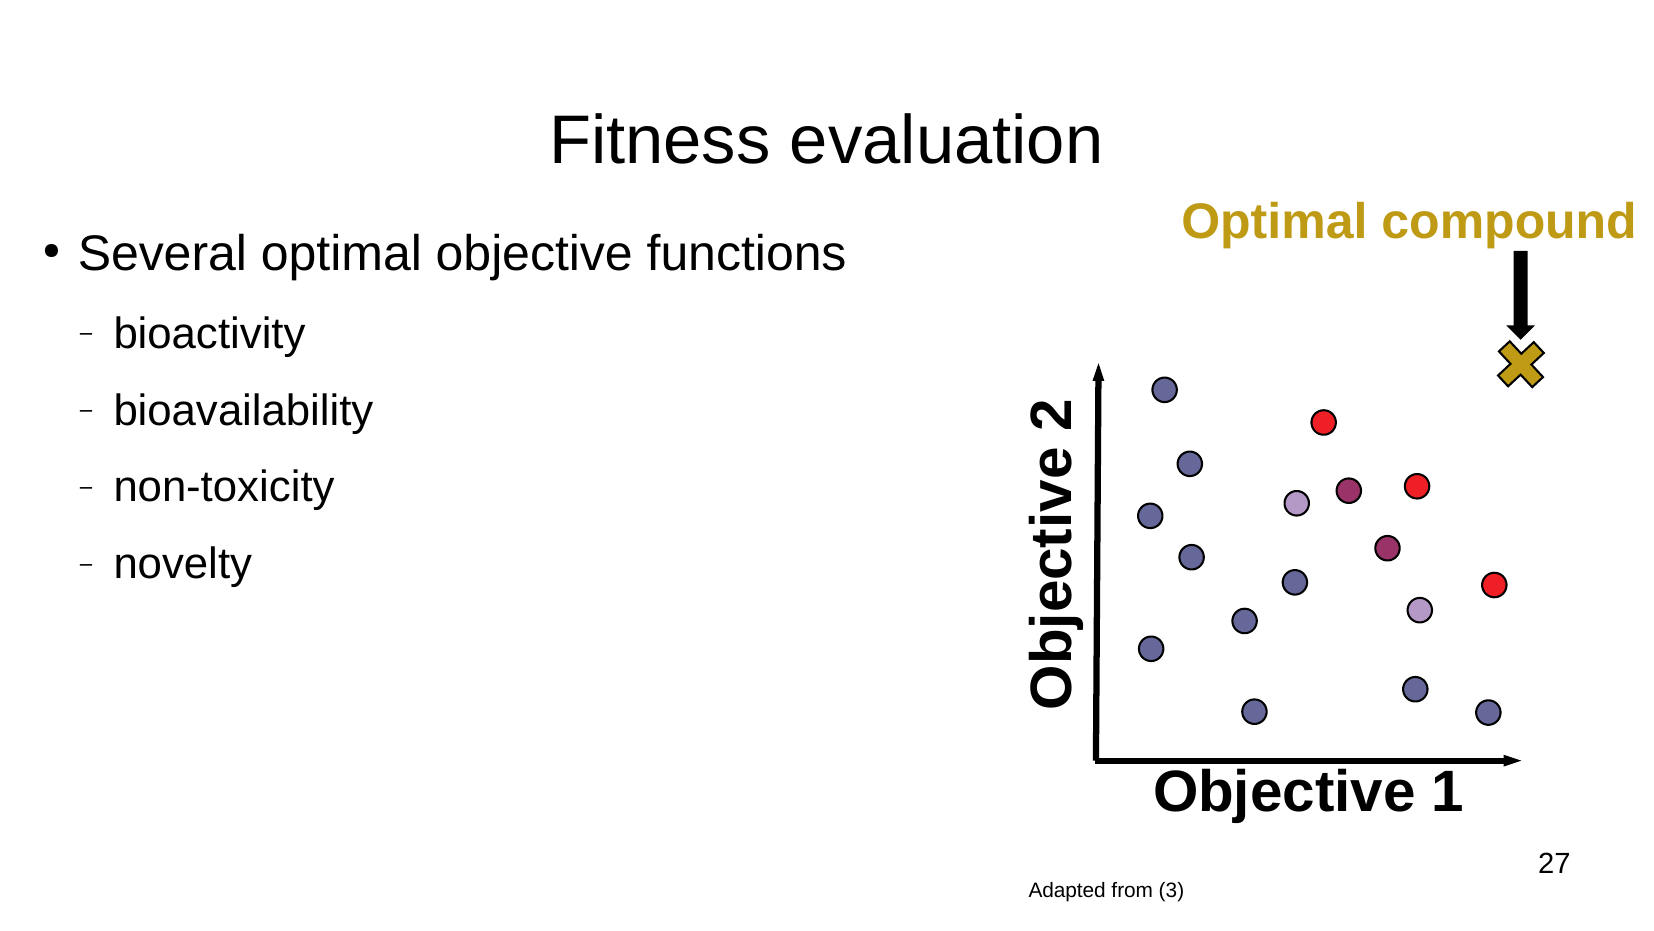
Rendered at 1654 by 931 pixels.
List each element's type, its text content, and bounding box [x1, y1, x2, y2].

title Fitness evaluation [113, 49, 1540, 230]
list Several optimal objective functions bioactivity bioavailability non-toxicity novelty [27, 200, 941, 931]
text_box Objective 2 [1005, 362, 1091, 746]
text_box [1407, 597, 1432, 623]
text_box [1179, 544, 1204, 570]
text_box [1232, 608, 1257, 634]
text_box [1282, 570, 1308, 595]
text_box Objective 1 [1096, 745, 1522, 831]
text_box [1404, 474, 1430, 499]
text_box [1152, 377, 1177, 403]
text_box [1482, 572, 1507, 598]
text_box Optimal compound [1154, 181, 1654, 257]
text_box [1177, 451, 1203, 477]
text_box [1498, 341, 1544, 388]
text_box Adapted from (3) [1013, 871, 1411, 931]
text_box [1284, 491, 1309, 516]
text_box [1336, 478, 1361, 503]
text_box [1476, 700, 1501, 725]
text_box [1138, 503, 1163, 529]
text_box [1311, 410, 1336, 435]
text_box [1403, 677, 1428, 702]
text_box [1138, 636, 1164, 662]
text_box [1375, 535, 1400, 561]
text_box [1242, 699, 1267, 724]
text_box [1508, 251, 1533, 339]
